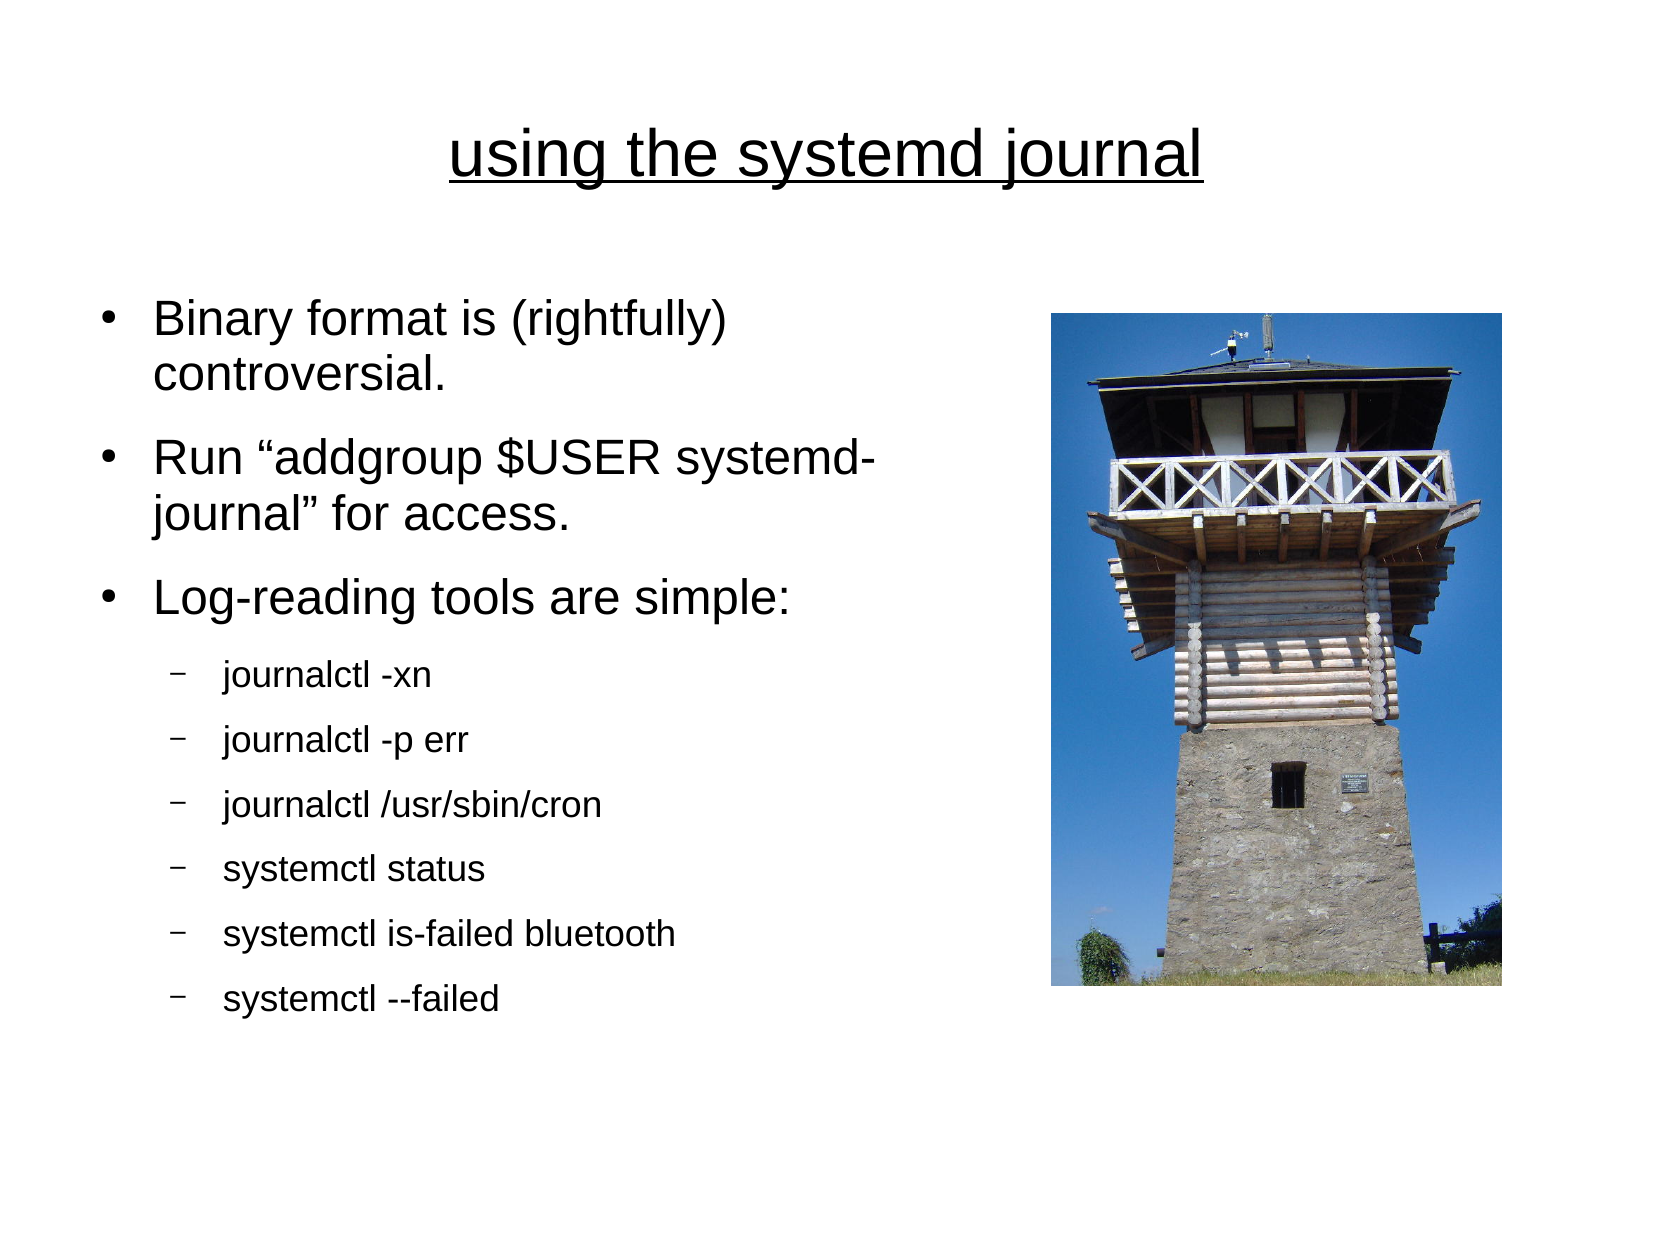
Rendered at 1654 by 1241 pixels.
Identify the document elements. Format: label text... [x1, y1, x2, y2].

picture [1051, 313, 1502, 986]
list Binary format is (rightfully) controversial. Run “addgroup $USER systemd-journal” for access. Log-reading tools are simple: journalctl -xn journalctl -p err journalctl /usr/sbin/cron systemctl status systemctl is-failed bluetooth systemctl --failed [82, 290, 1036, 1021]
title using the systemd journal [82, 49, 1571, 257]
